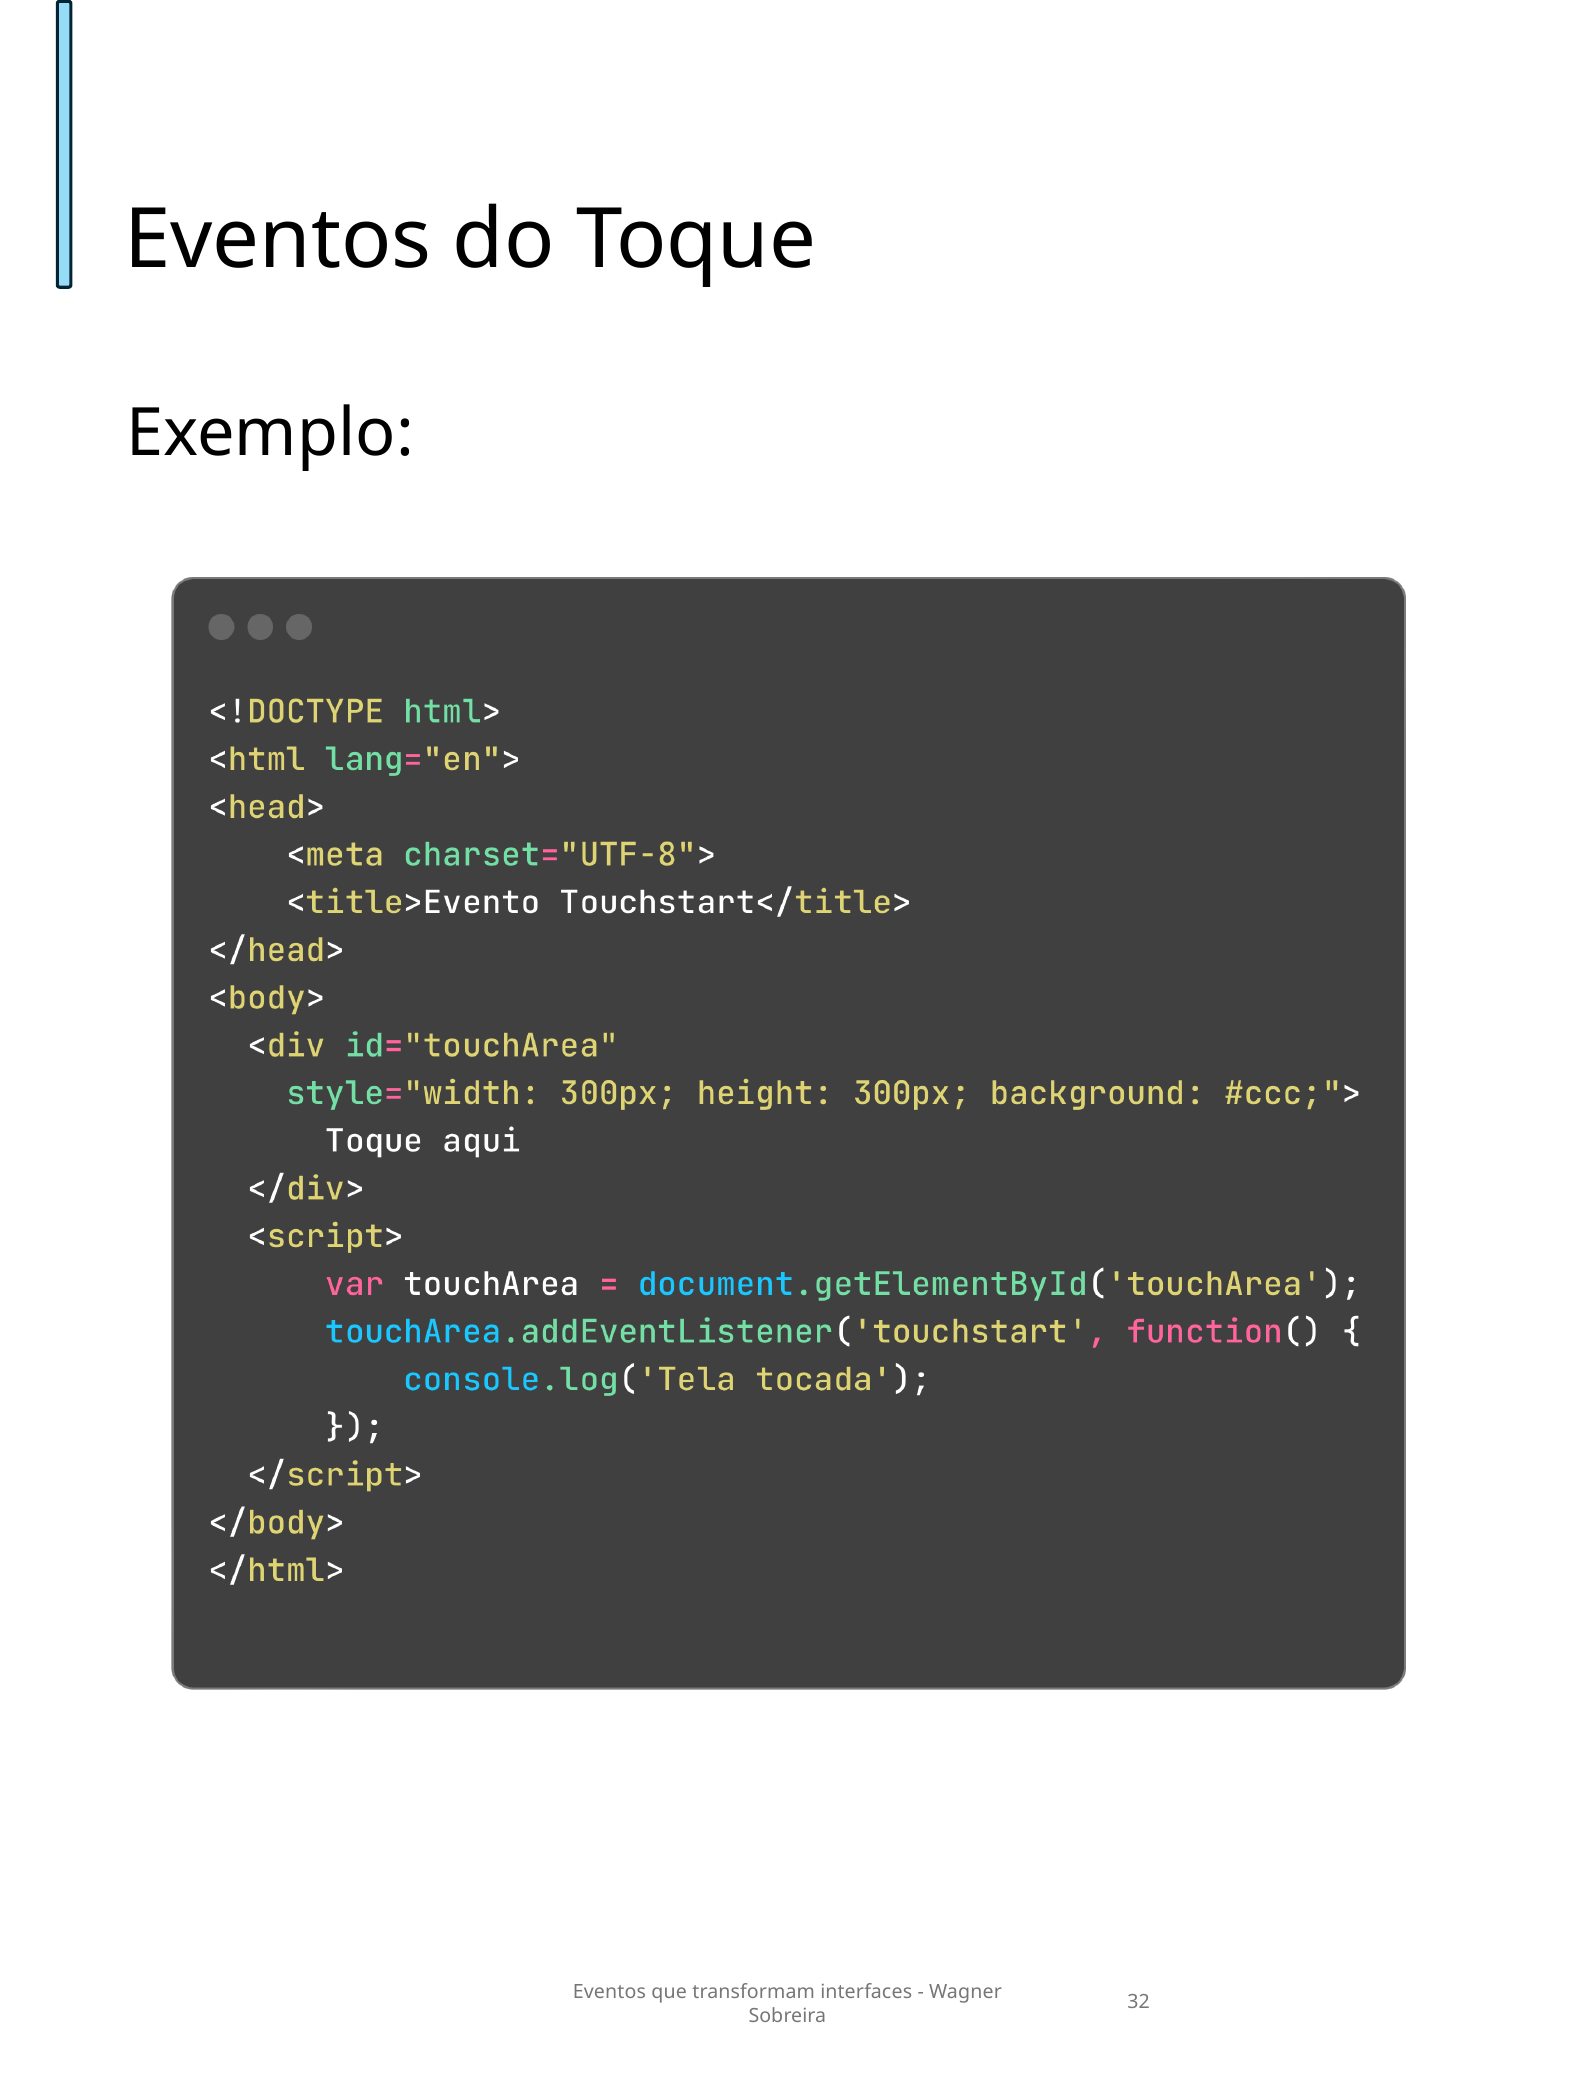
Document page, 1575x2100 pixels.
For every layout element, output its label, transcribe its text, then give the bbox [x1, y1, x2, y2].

footer Eventos que transformam interfaces - Wagner Sobreira [521, 1946, 1054, 2059]
text_box Exemplo: [111, 390, 1476, 438]
text_box Eventos do Toque [109, 188, 1474, 343]
text_box [57, 1, 71, 288]
picture [33, 438, 1544, 1828]
slide_number 32 [1112, 1946, 1467, 2059]
